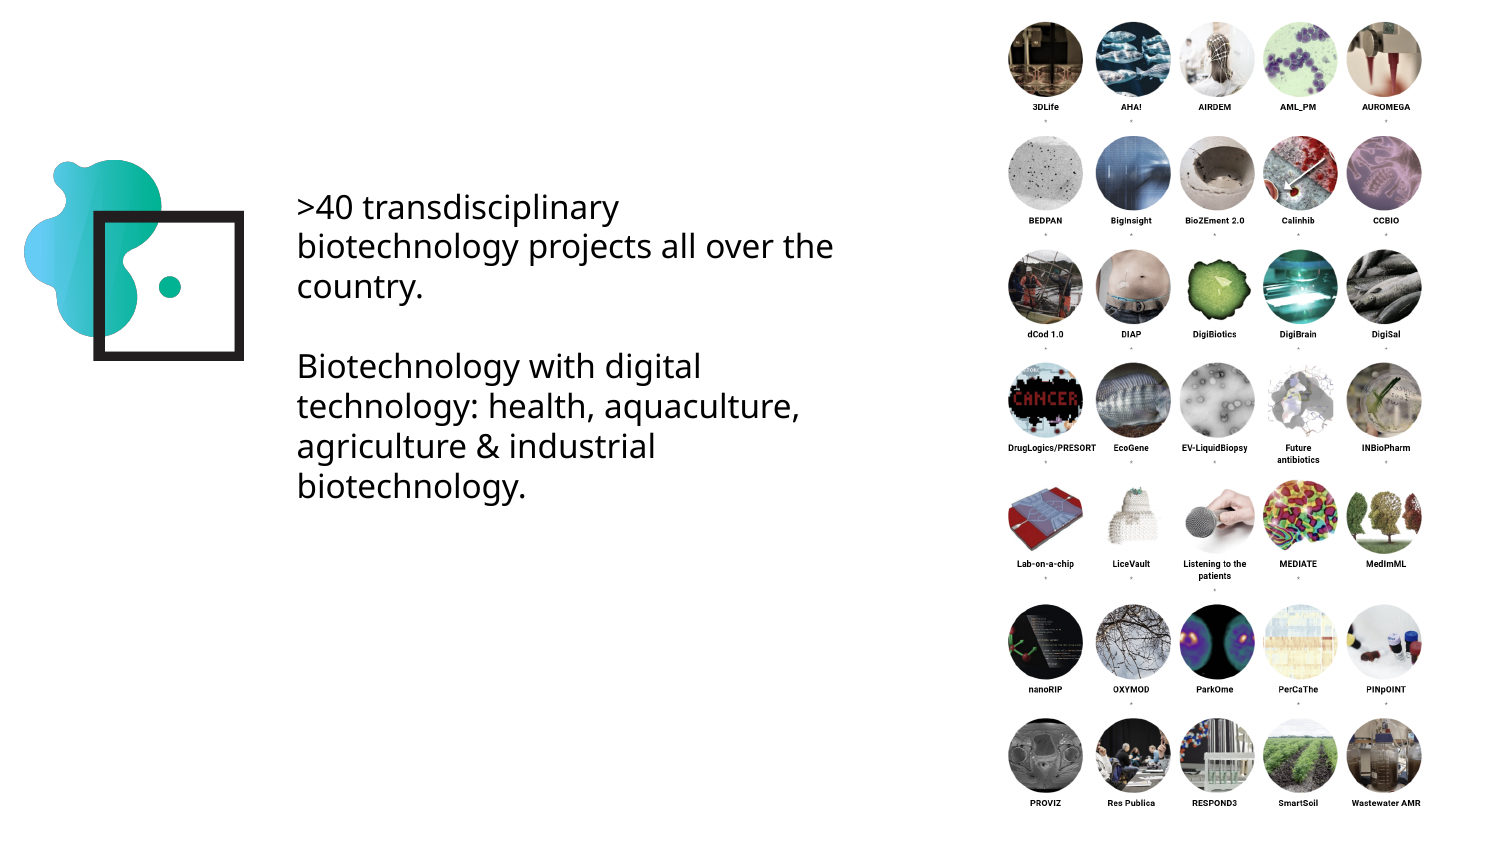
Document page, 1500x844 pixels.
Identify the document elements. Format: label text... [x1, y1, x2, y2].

picture [983, 20, 1445, 814]
picture [24, 160, 244, 361]
text_box >40 transdisciplinary biotechnology projects all over the country. Biotechnology with digital technology: health, aquaculture, agriculture & industrial biotechnology. [285, 174, 849, 486]
